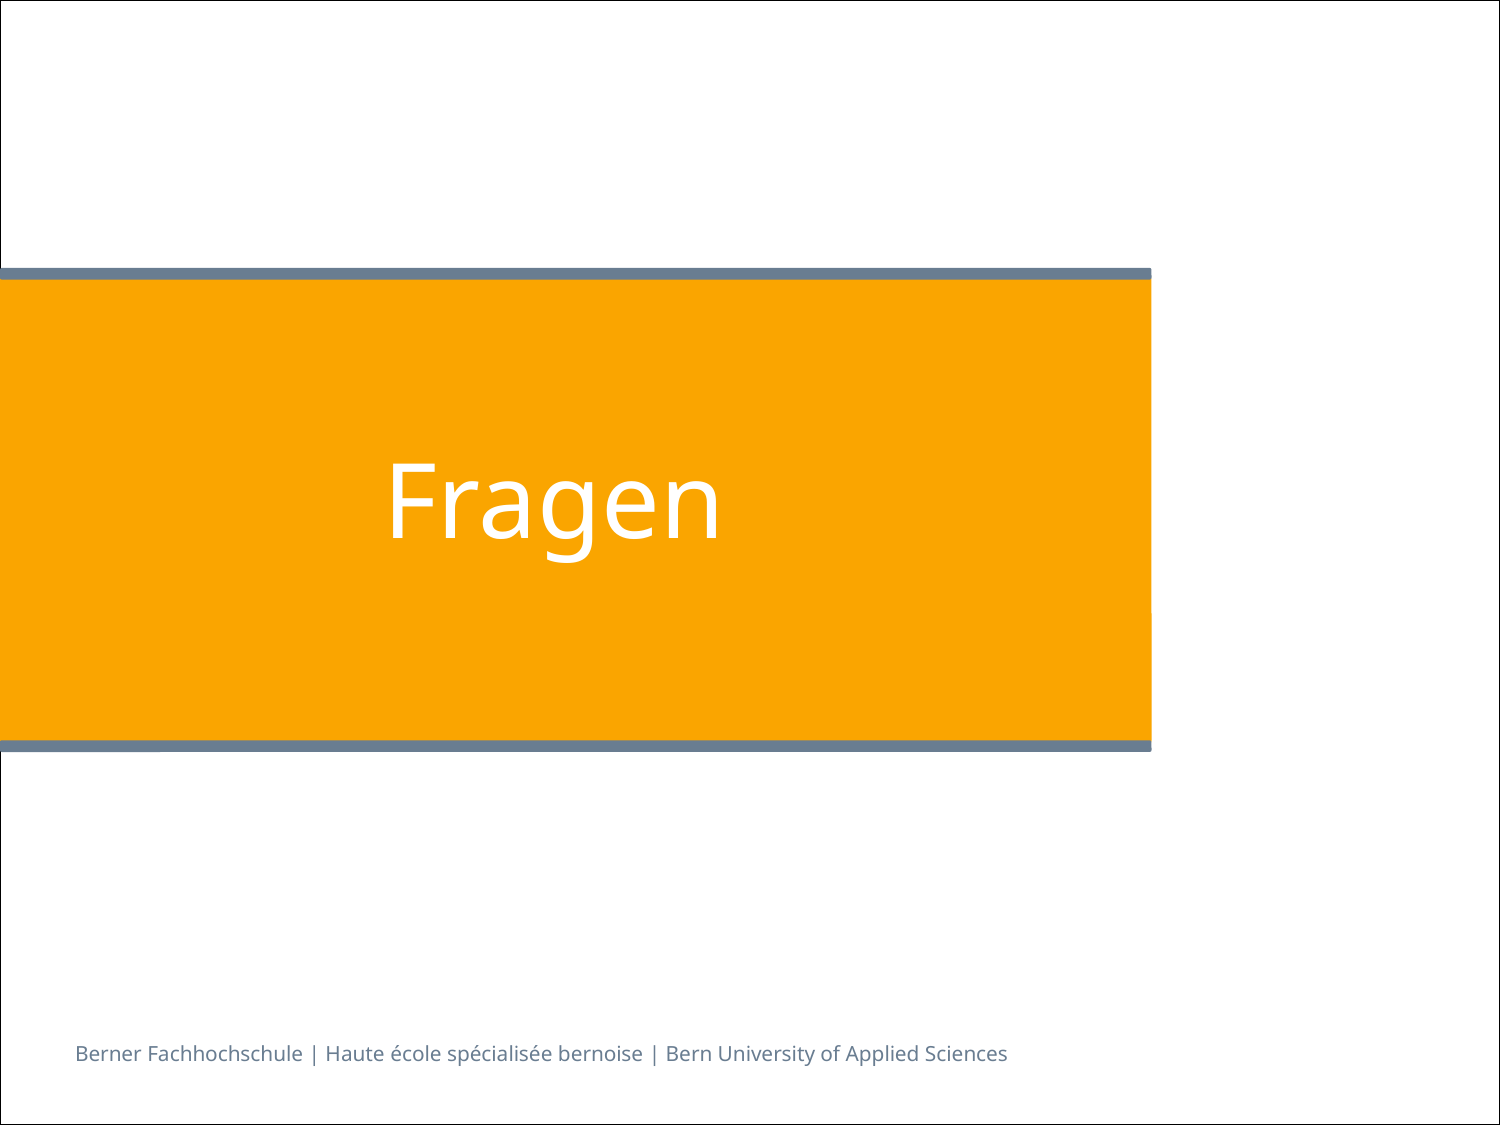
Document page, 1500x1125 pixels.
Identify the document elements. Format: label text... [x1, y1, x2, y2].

title Fragen [46, 427, 1063, 698]
